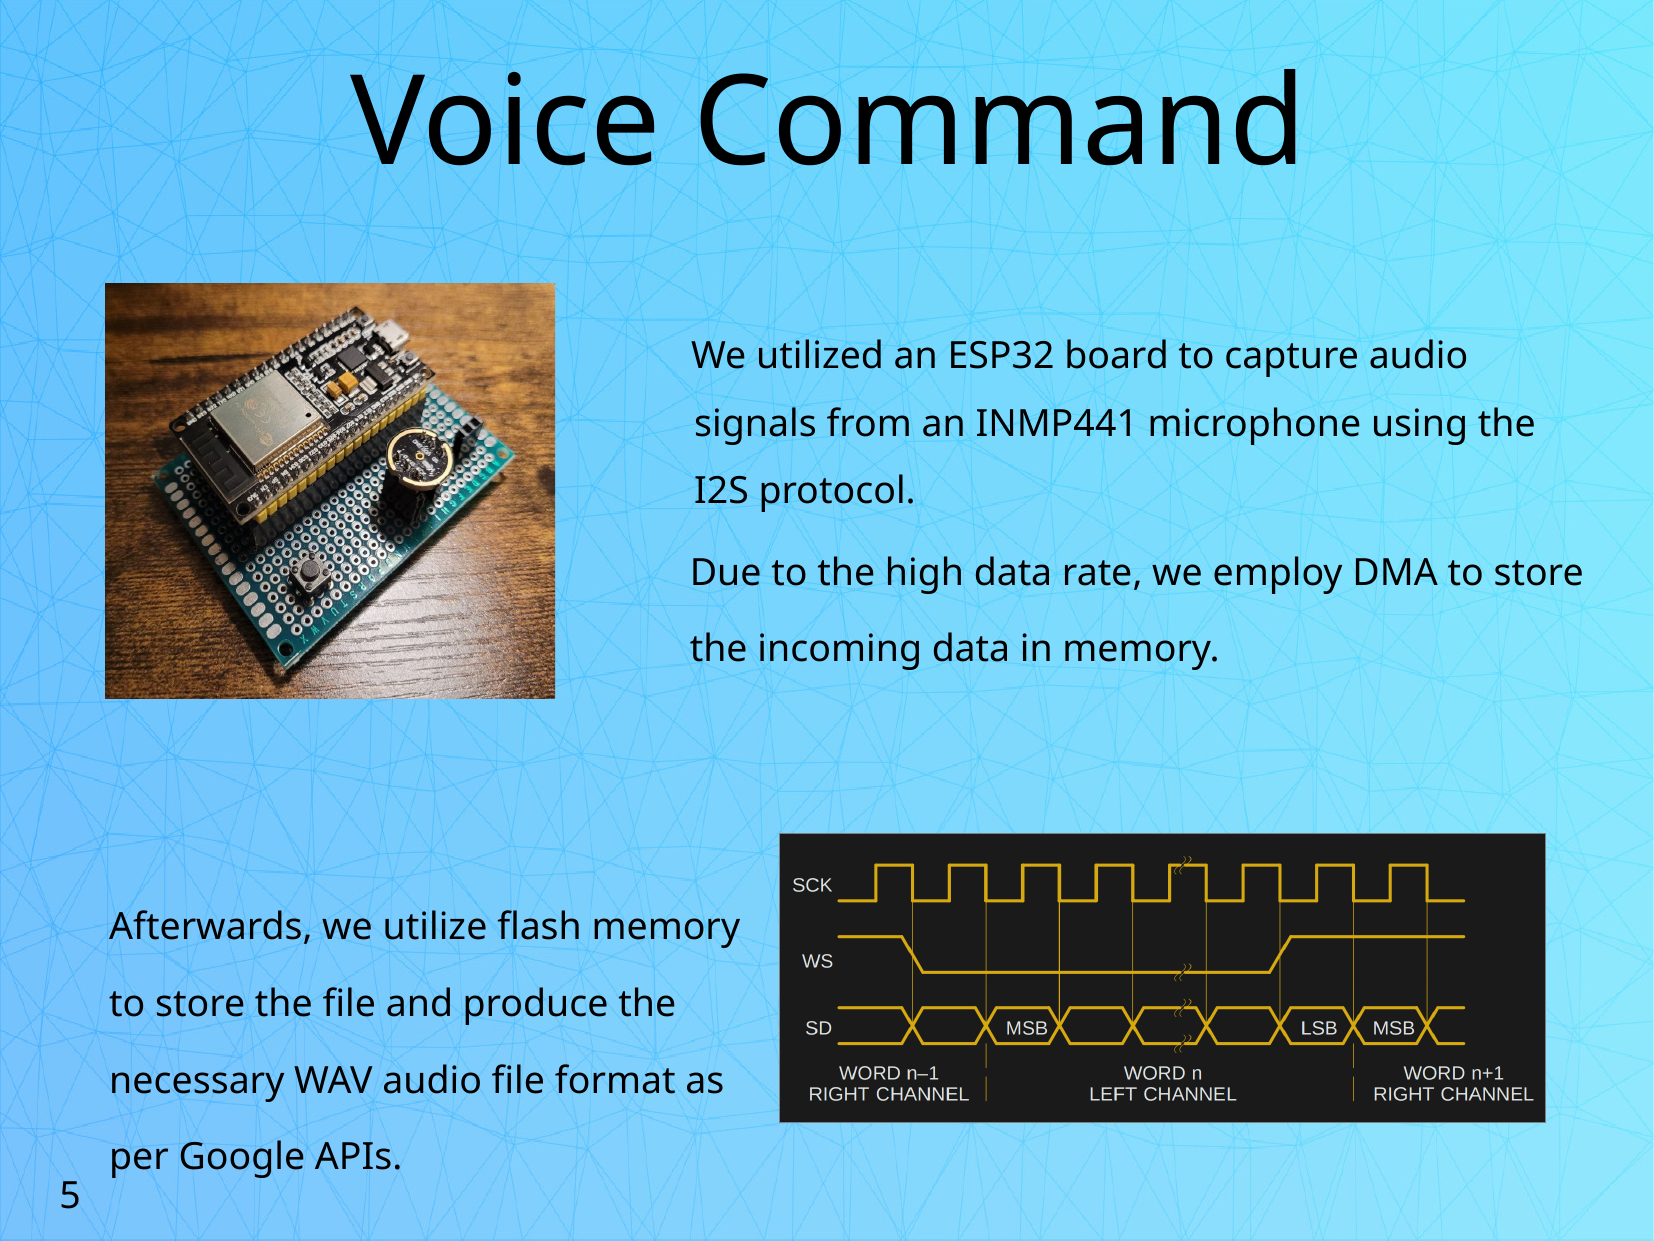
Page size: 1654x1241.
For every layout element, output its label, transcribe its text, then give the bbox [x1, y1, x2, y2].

text_box 5 [44, 1161, 674, 1217]
text_box Due to the high data rate, we employ DMA to store the incoming data in memory. [674, 525, 1613, 709]
picture [0, 0, 1654, 1241]
text_box Afterwards, we utilize flash memory to store the file and produce the necessary WAV audio file format as per Google APIs. [94, 867, 768, 1134]
title Voice Command [3, 37, 1654, 190]
subtitle We utilized an ESP32 board to capture audio signals from an INMP441 microphone using the I2S protocol. [637, 212, 1576, 518]
